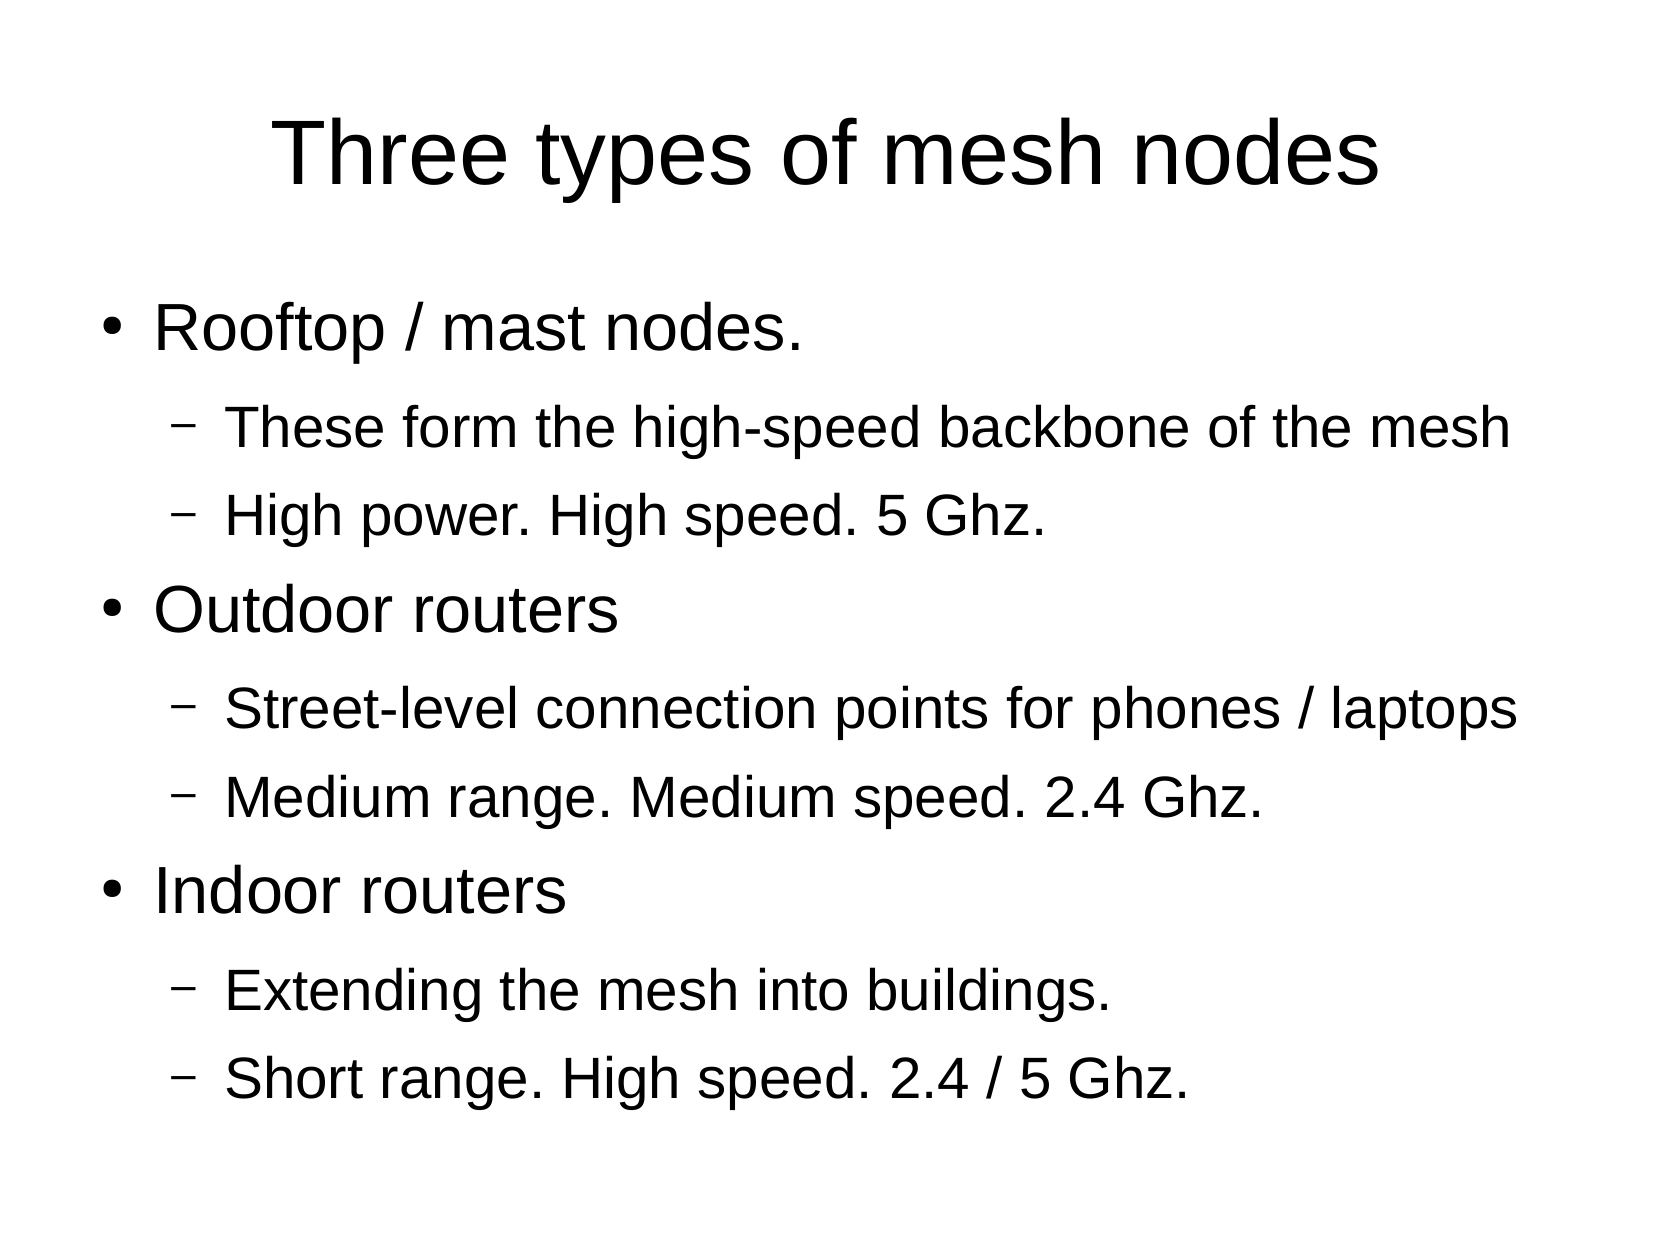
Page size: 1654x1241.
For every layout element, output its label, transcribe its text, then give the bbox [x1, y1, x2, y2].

title Three types of mesh nodes [82, 49, 1571, 257]
list Rooftop / mast nodes. These form the high-speed backbone of the mesh High power. High speed. 5 Ghz. Outdoor routers Street-level connection points for phones / laptops Medium range. Medium speed. 2.4 Ghz. Indoor routers Extending the mesh into buildings. Short range. High speed. 2.4 / 5 Ghz. [82, 290, 1538, 1186]
